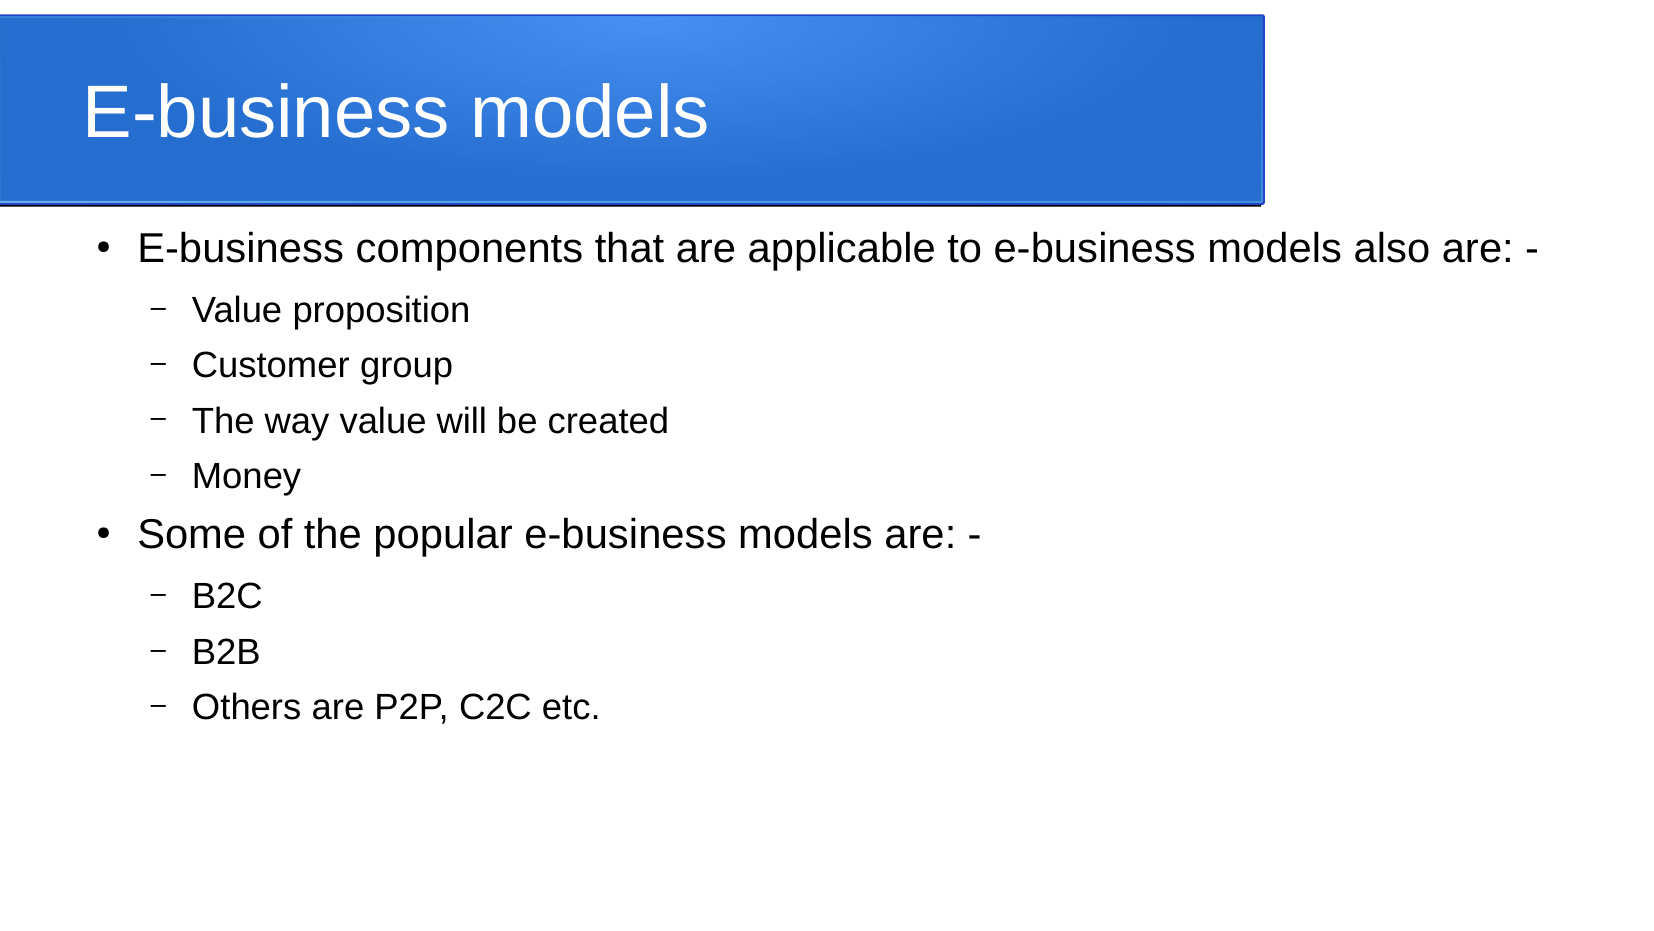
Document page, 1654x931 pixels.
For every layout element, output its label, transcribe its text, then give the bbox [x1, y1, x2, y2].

list E-business components that are applicable to e-business models also are: - Value proposition Customer group The way value will be created Money Some of the popular e-business models are: - B2C B2B Others are P2P, C2C etc. [82, 224, 1571, 764]
title E-business models [82, 35, 1235, 189]
